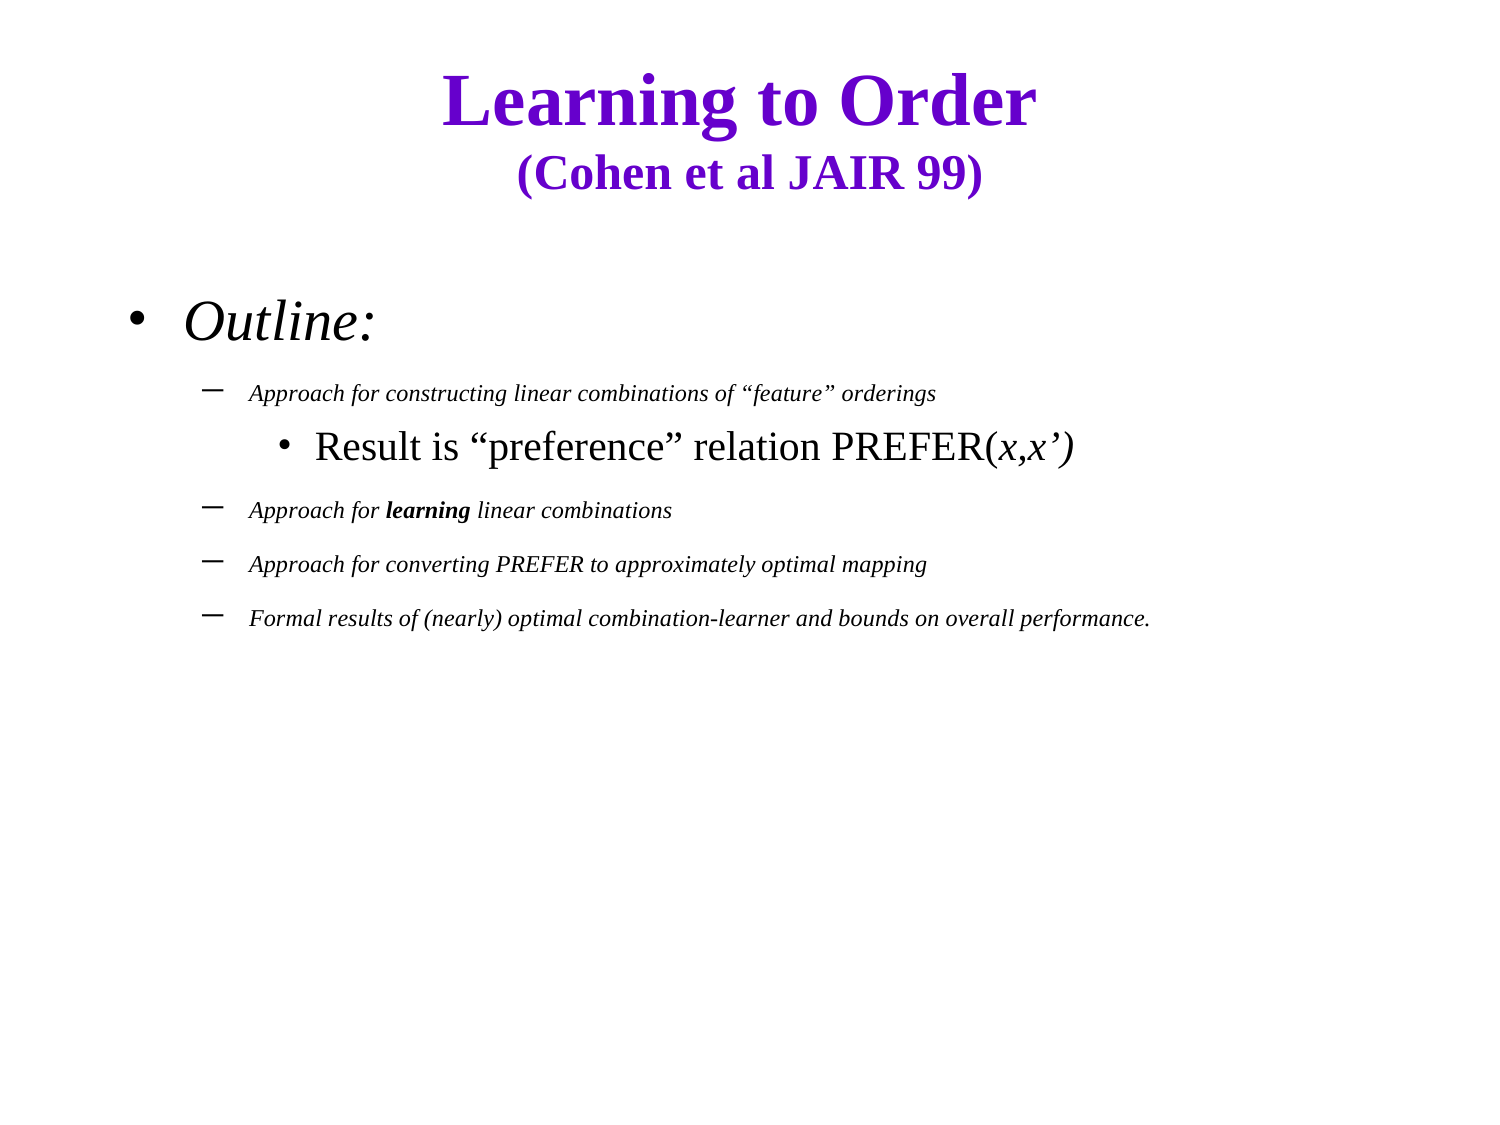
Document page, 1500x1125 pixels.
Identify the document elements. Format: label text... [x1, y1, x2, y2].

title Learning to Order (Cohen et al JAIR 99) [112, 62, 1388, 188]
list Outline: Approach for constructing linear combinations of “feature” orderings Result is “preference” relation PREFER(x,x’) Approach for learning linear combinations Approach for converting PREFER to approximately optimal mapping Formal results of (nearly) optimal combination-learner and bounds on overall performance. [112, 275, 1388, 1000]
